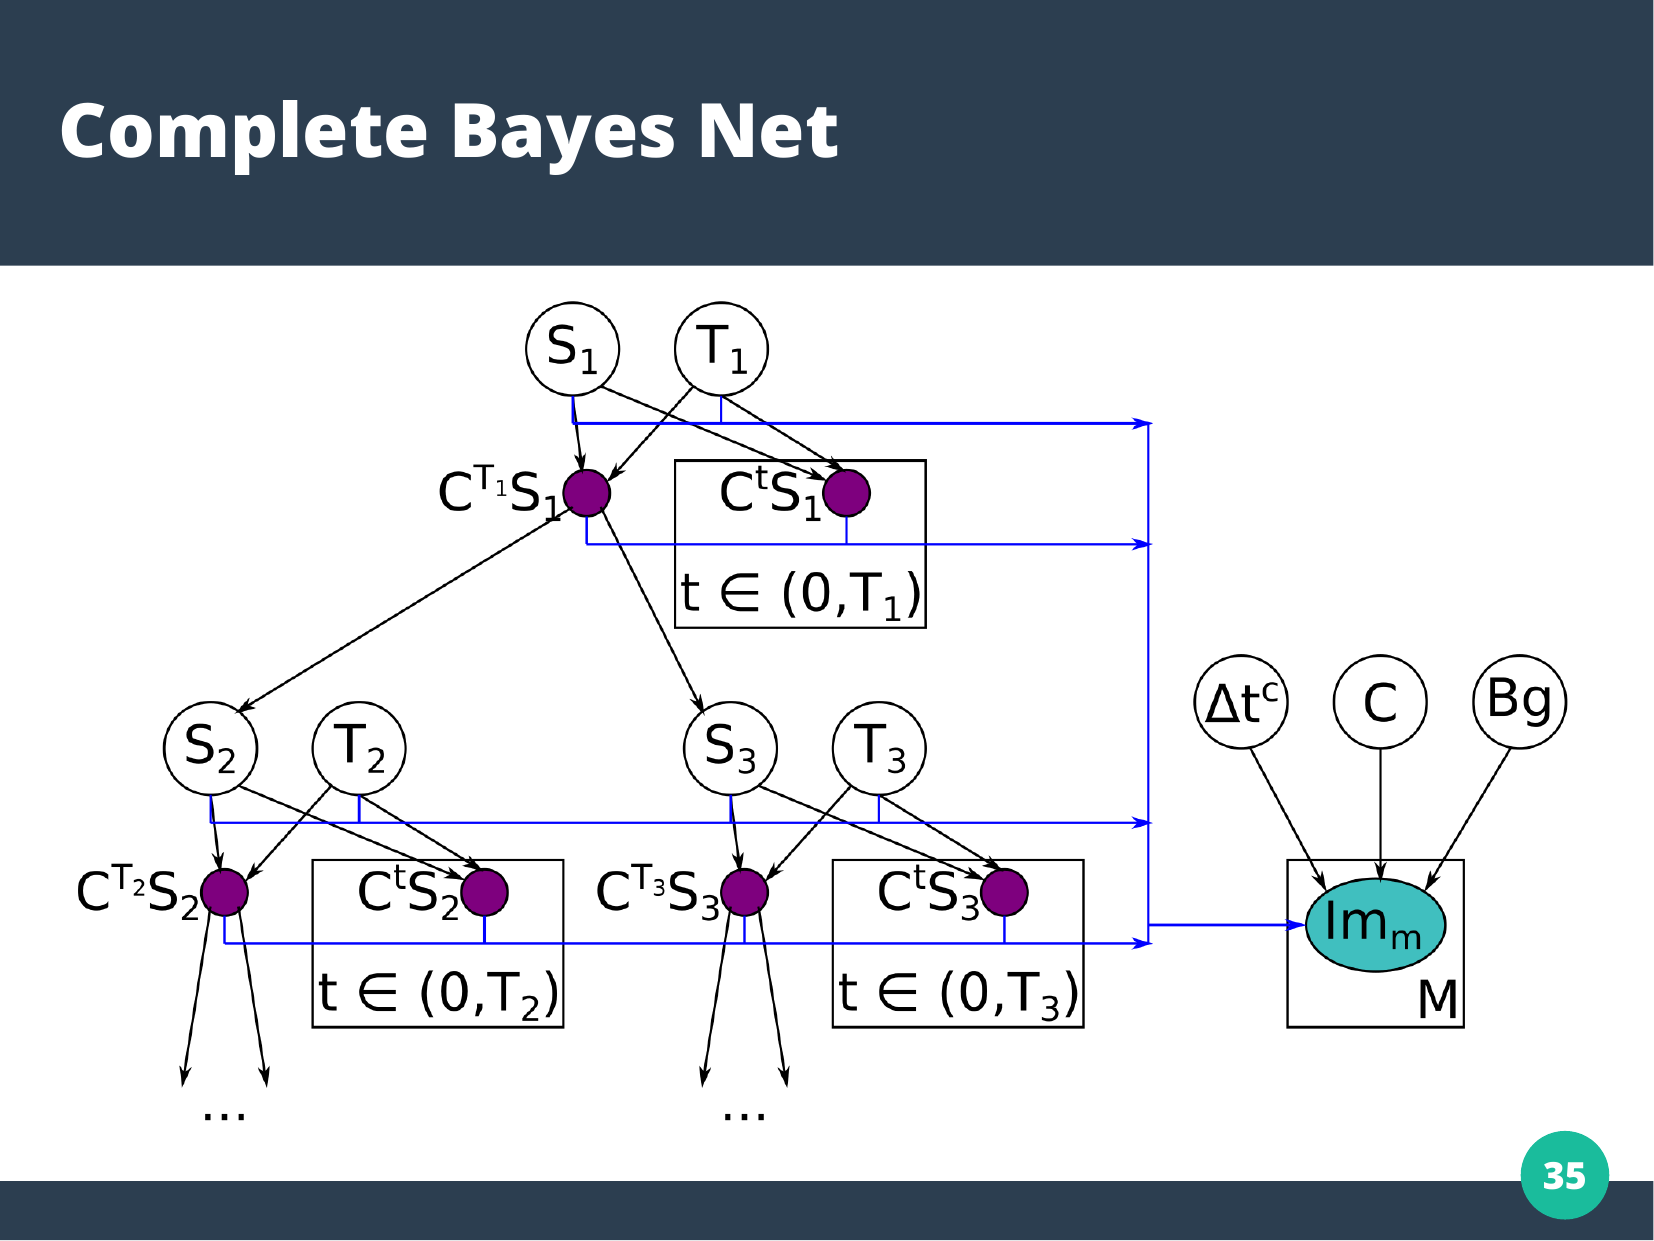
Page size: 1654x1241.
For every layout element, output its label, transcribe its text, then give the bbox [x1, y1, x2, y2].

picture [71, 293, 1575, 1129]
title Complete Bayes Net [59, 49, 1595, 207]
